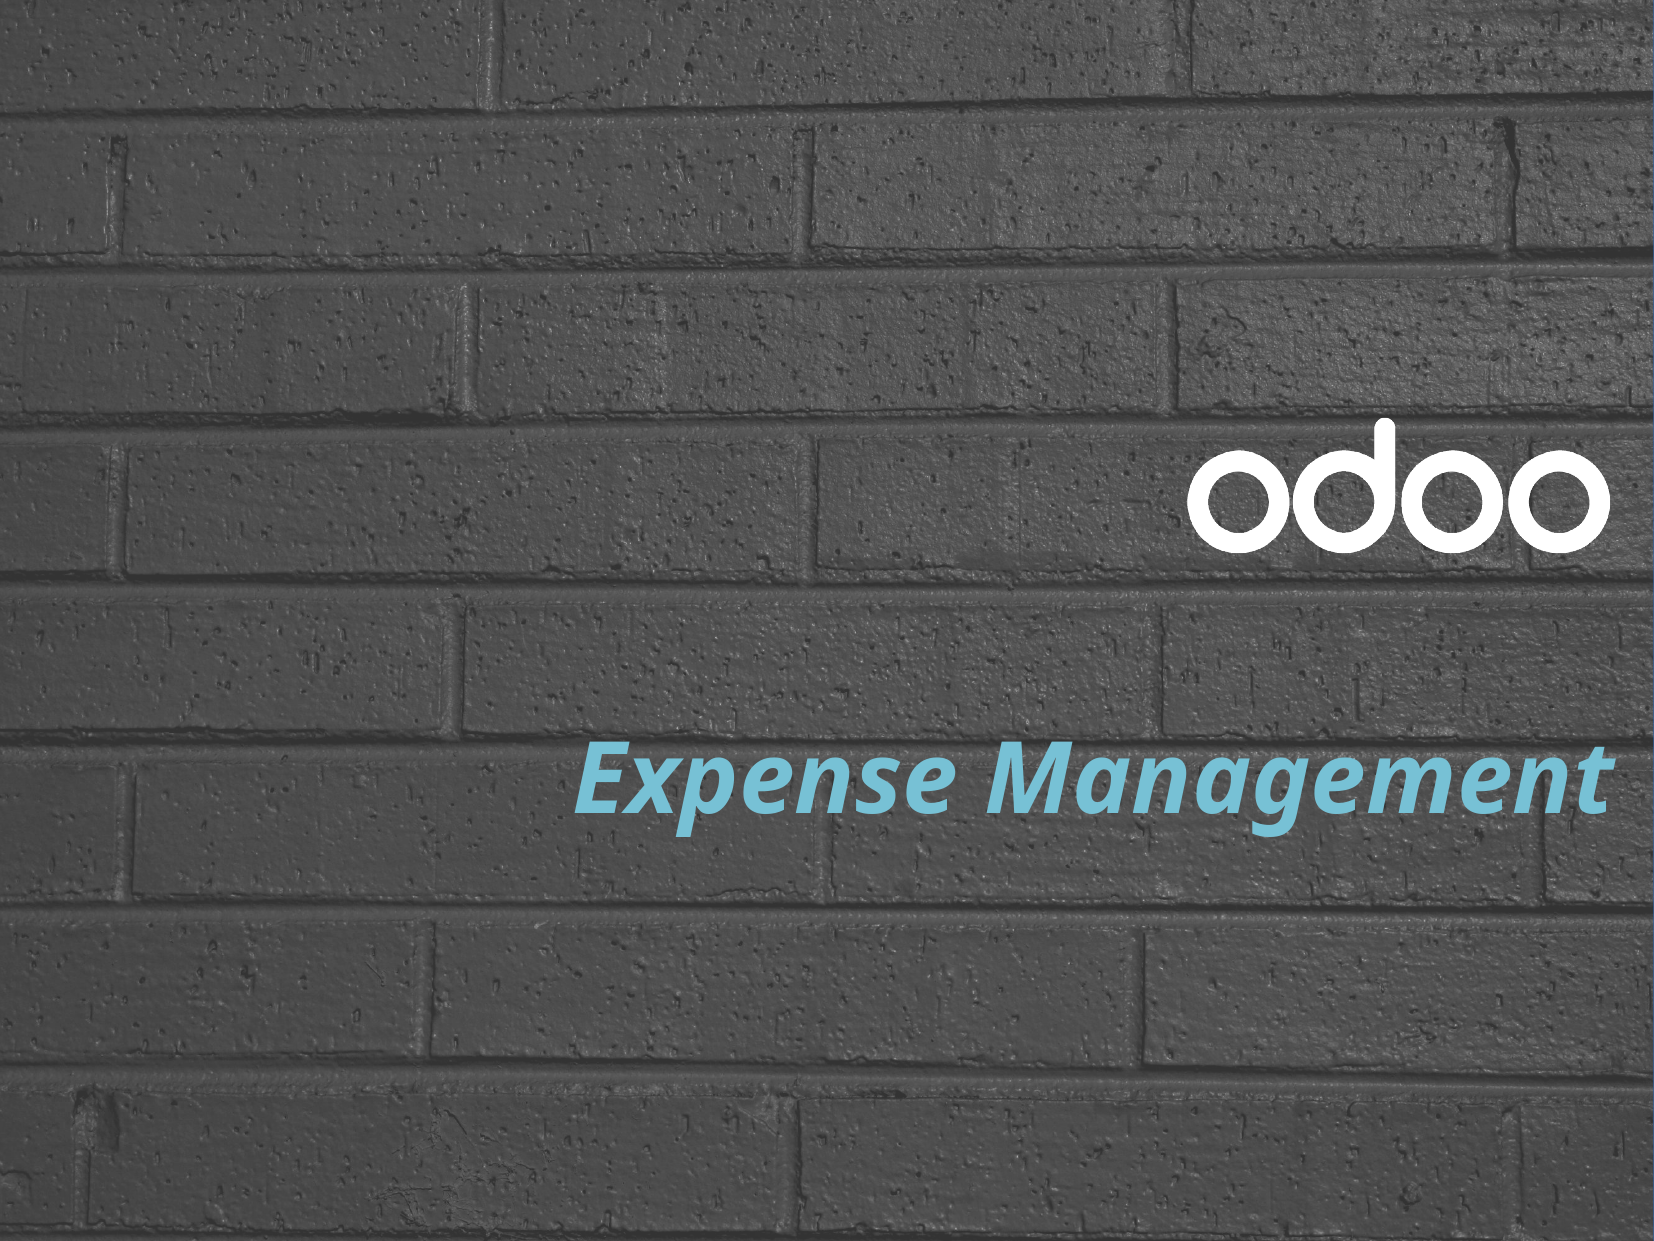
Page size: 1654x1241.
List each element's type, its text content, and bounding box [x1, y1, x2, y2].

picture [0, 0, 1654, 1241]
text_box Expense Management [35, 562, 1630, 845]
